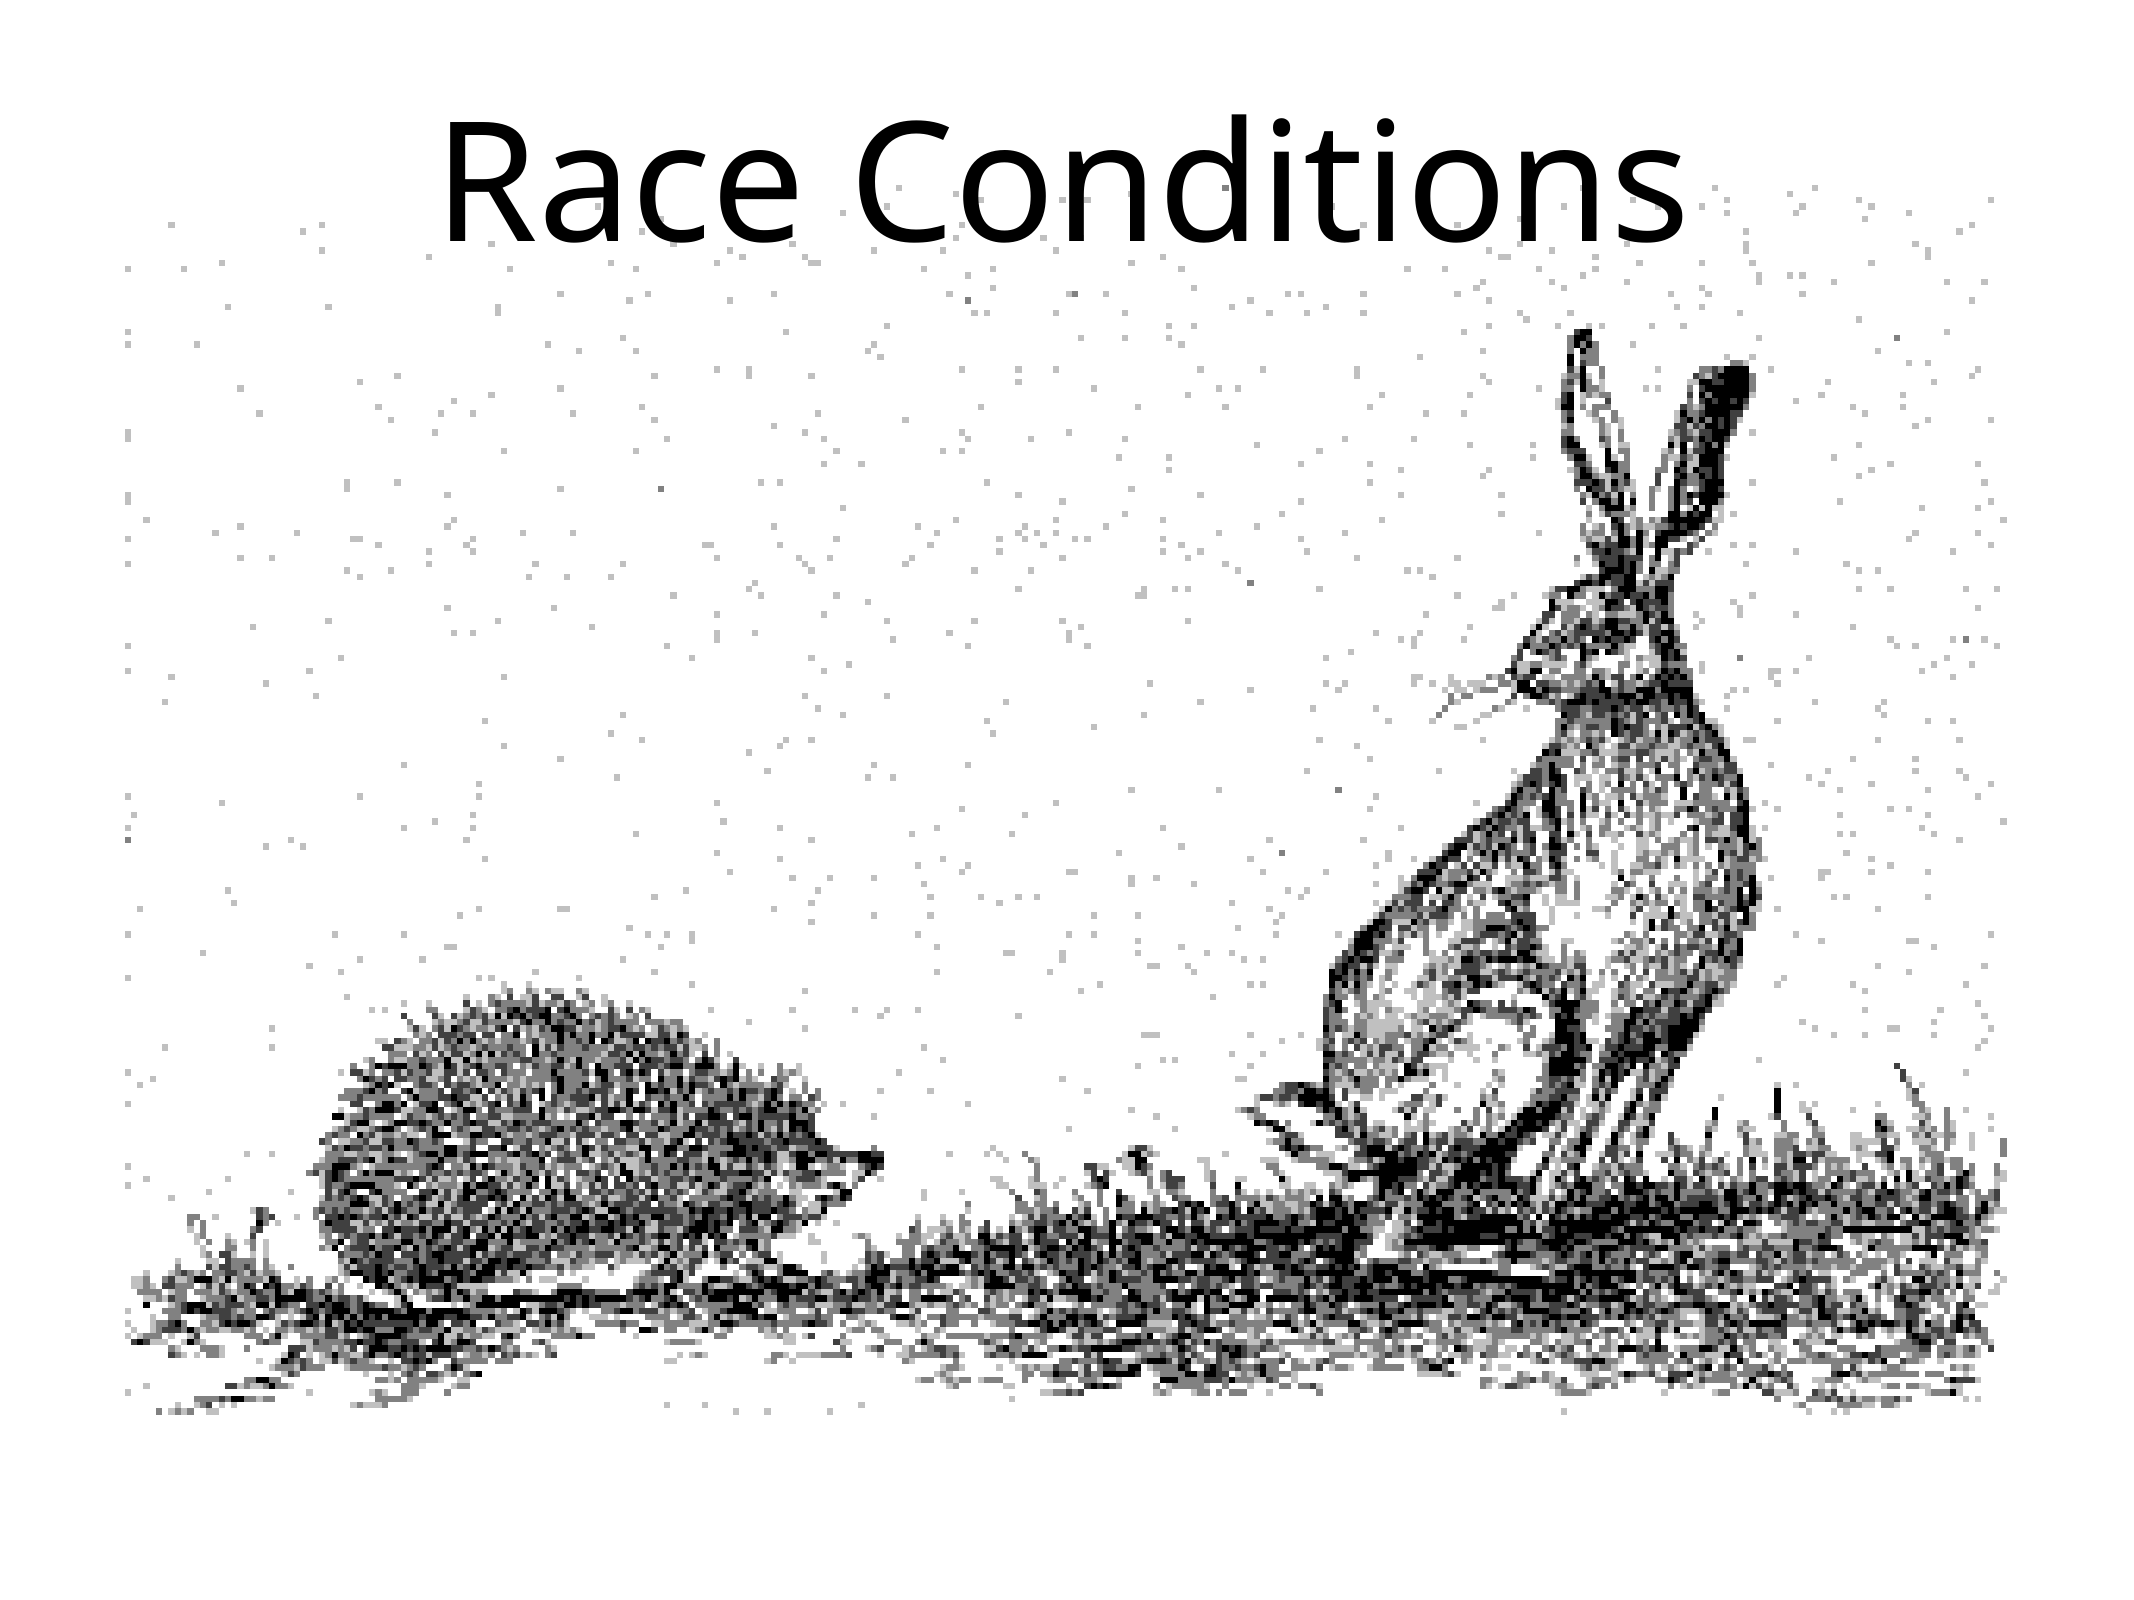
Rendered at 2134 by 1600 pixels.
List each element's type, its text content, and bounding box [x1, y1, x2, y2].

picture [125, 185, 2007, 1415]
title Race Conditions [354, 29, 1772, 325]
